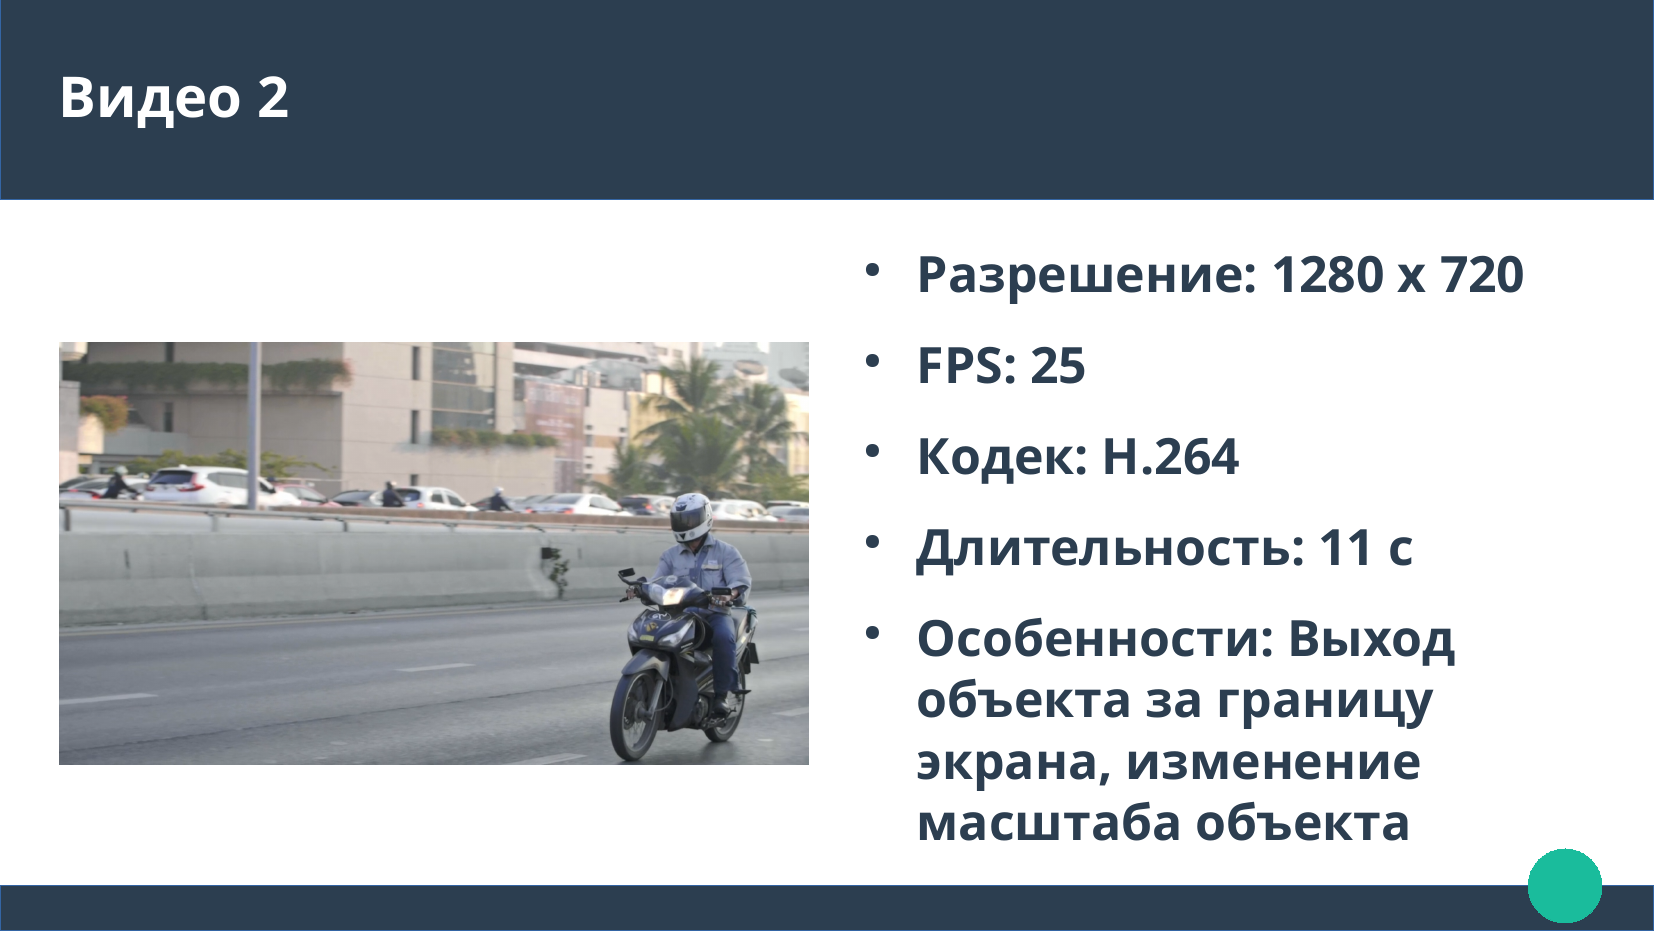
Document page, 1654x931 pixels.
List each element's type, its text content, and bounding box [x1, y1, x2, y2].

list Разрешение: 1280 x 720 FPS: 25 Кодек: H.264 Длительность: 11 с Особенности: Выход объекта за границу экрана, изменение масштаба объекта [845, 243, 1596, 864]
picture [59, 342, 809, 765]
title Видео 2 [59, 37, 1595, 155]
